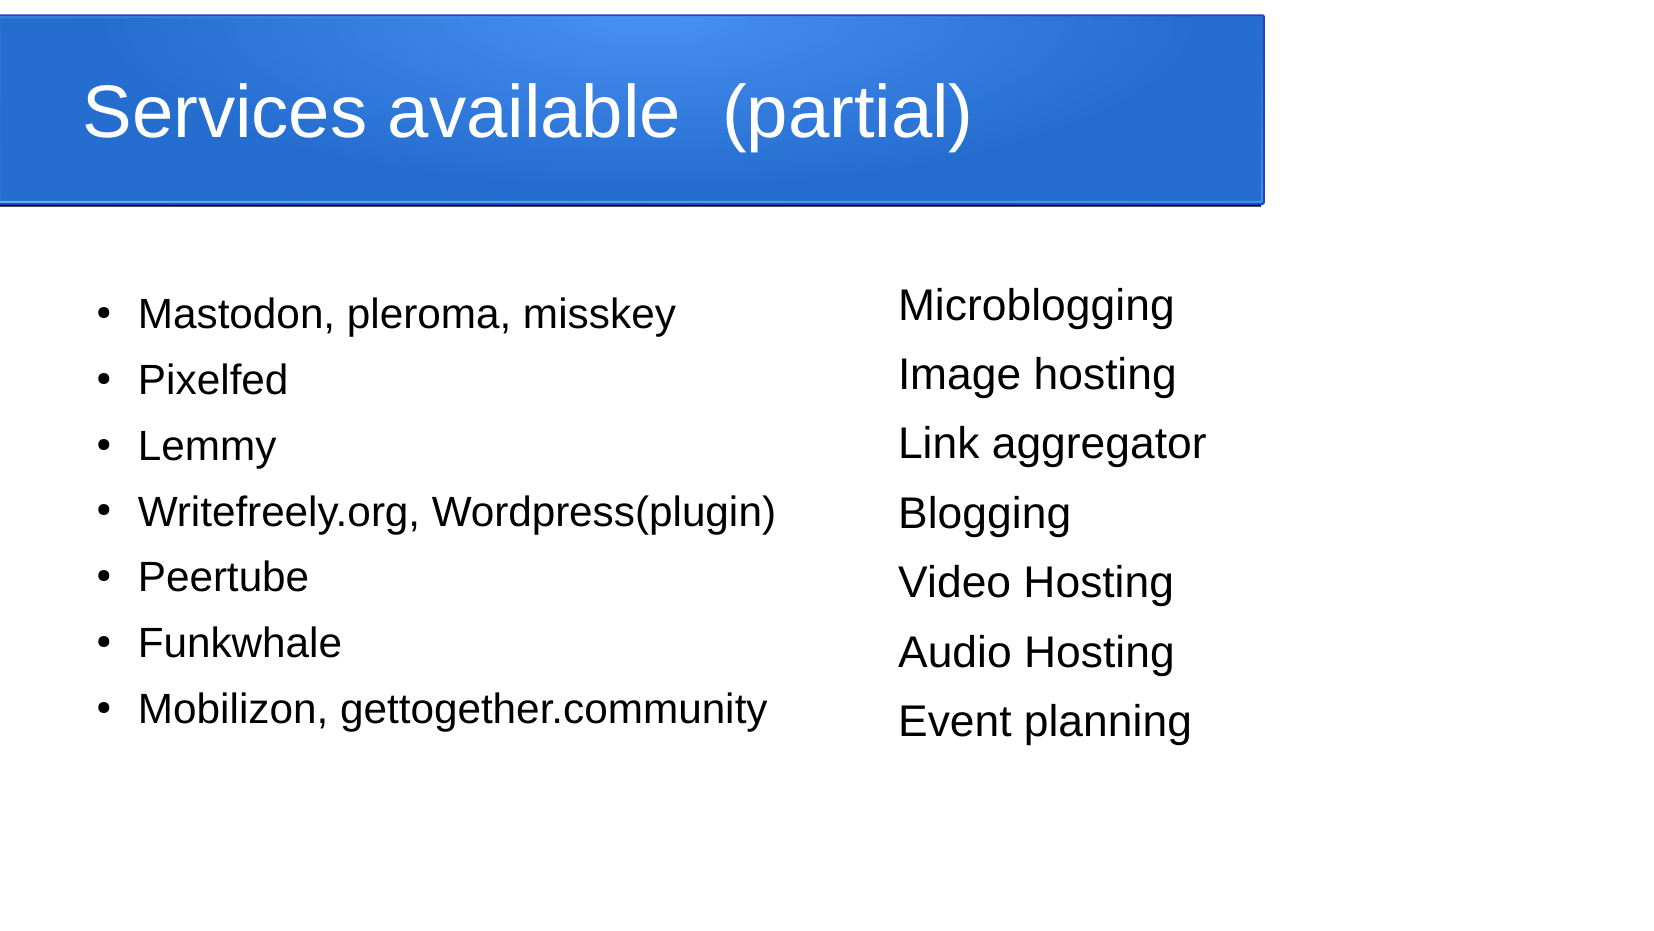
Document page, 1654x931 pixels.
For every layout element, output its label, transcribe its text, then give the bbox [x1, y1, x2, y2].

title Services available (partial) [82, 35, 1235, 189]
list Mastodon, pleroma, misskey Pixelfed Lemmy Writefreely.org, Wordpress(plugin) Peertube Funkwhale Mobilizon, gettogether.community [82, 224, 809, 764]
list Microblogging Image hosting Link aggregator Blogging Video Hosting Audio Hosting Event planning [840, 210, 1567, 751]
